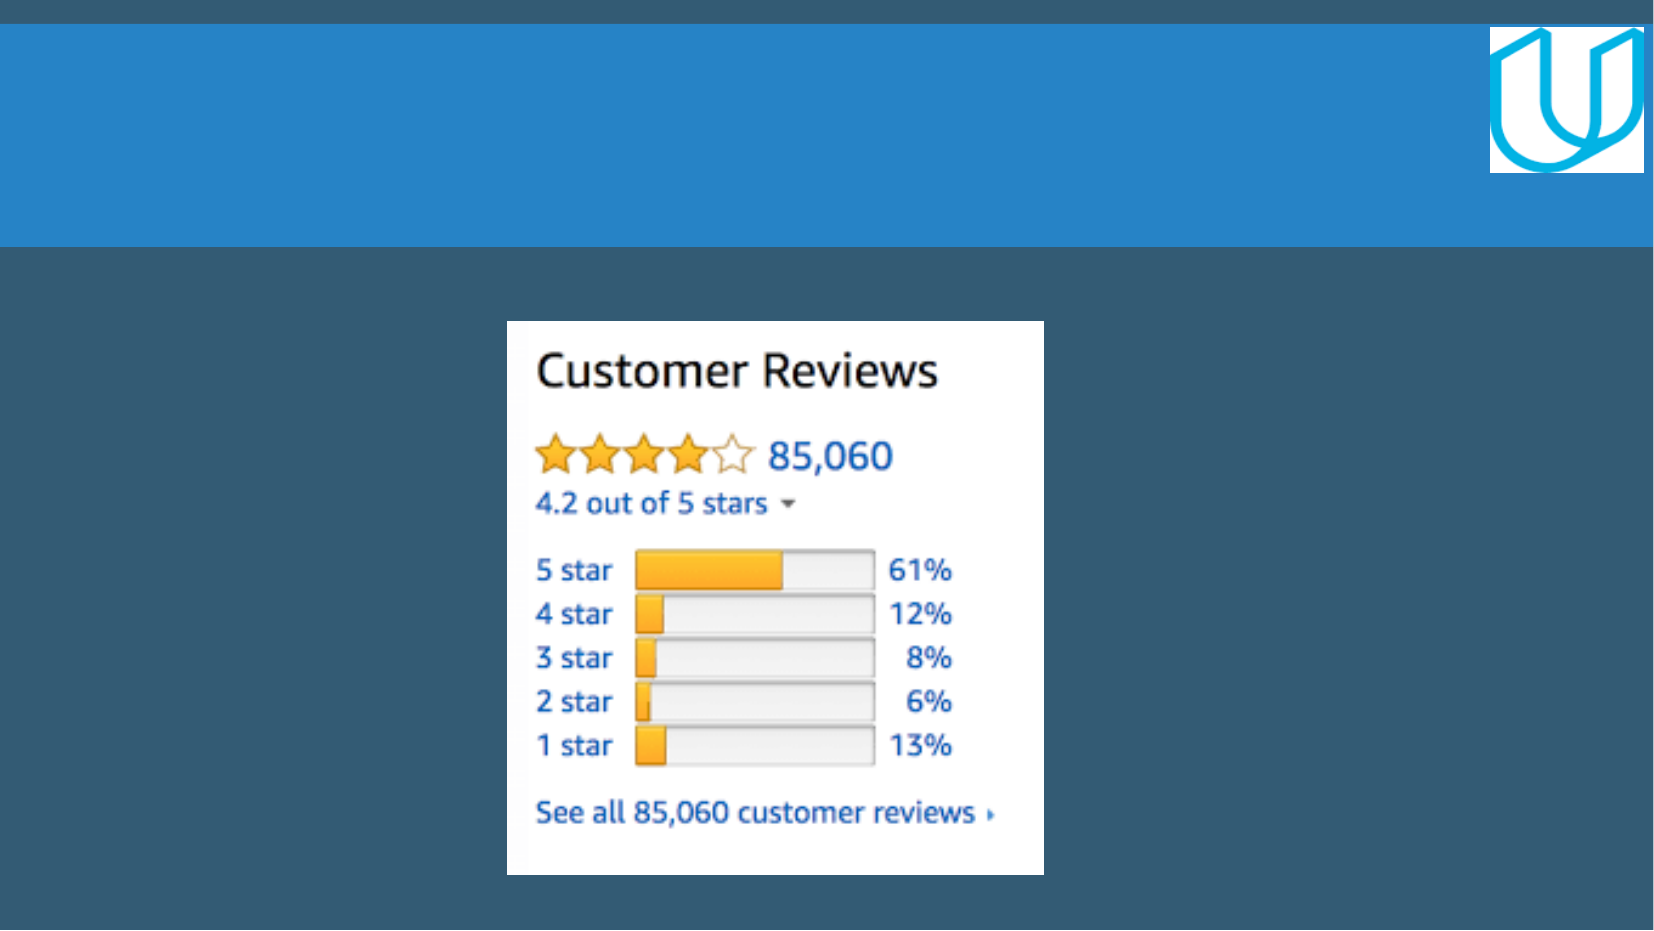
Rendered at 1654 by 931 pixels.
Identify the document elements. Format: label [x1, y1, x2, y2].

picture [1490, 126, 1542, 173]
picture [1598, 39, 1632, 138]
picture [507, 321, 1044, 875]
picture [1490, 27, 1644, 138]
picture [1552, 104, 1644, 173]
picture [1502, 39, 1580, 163]
